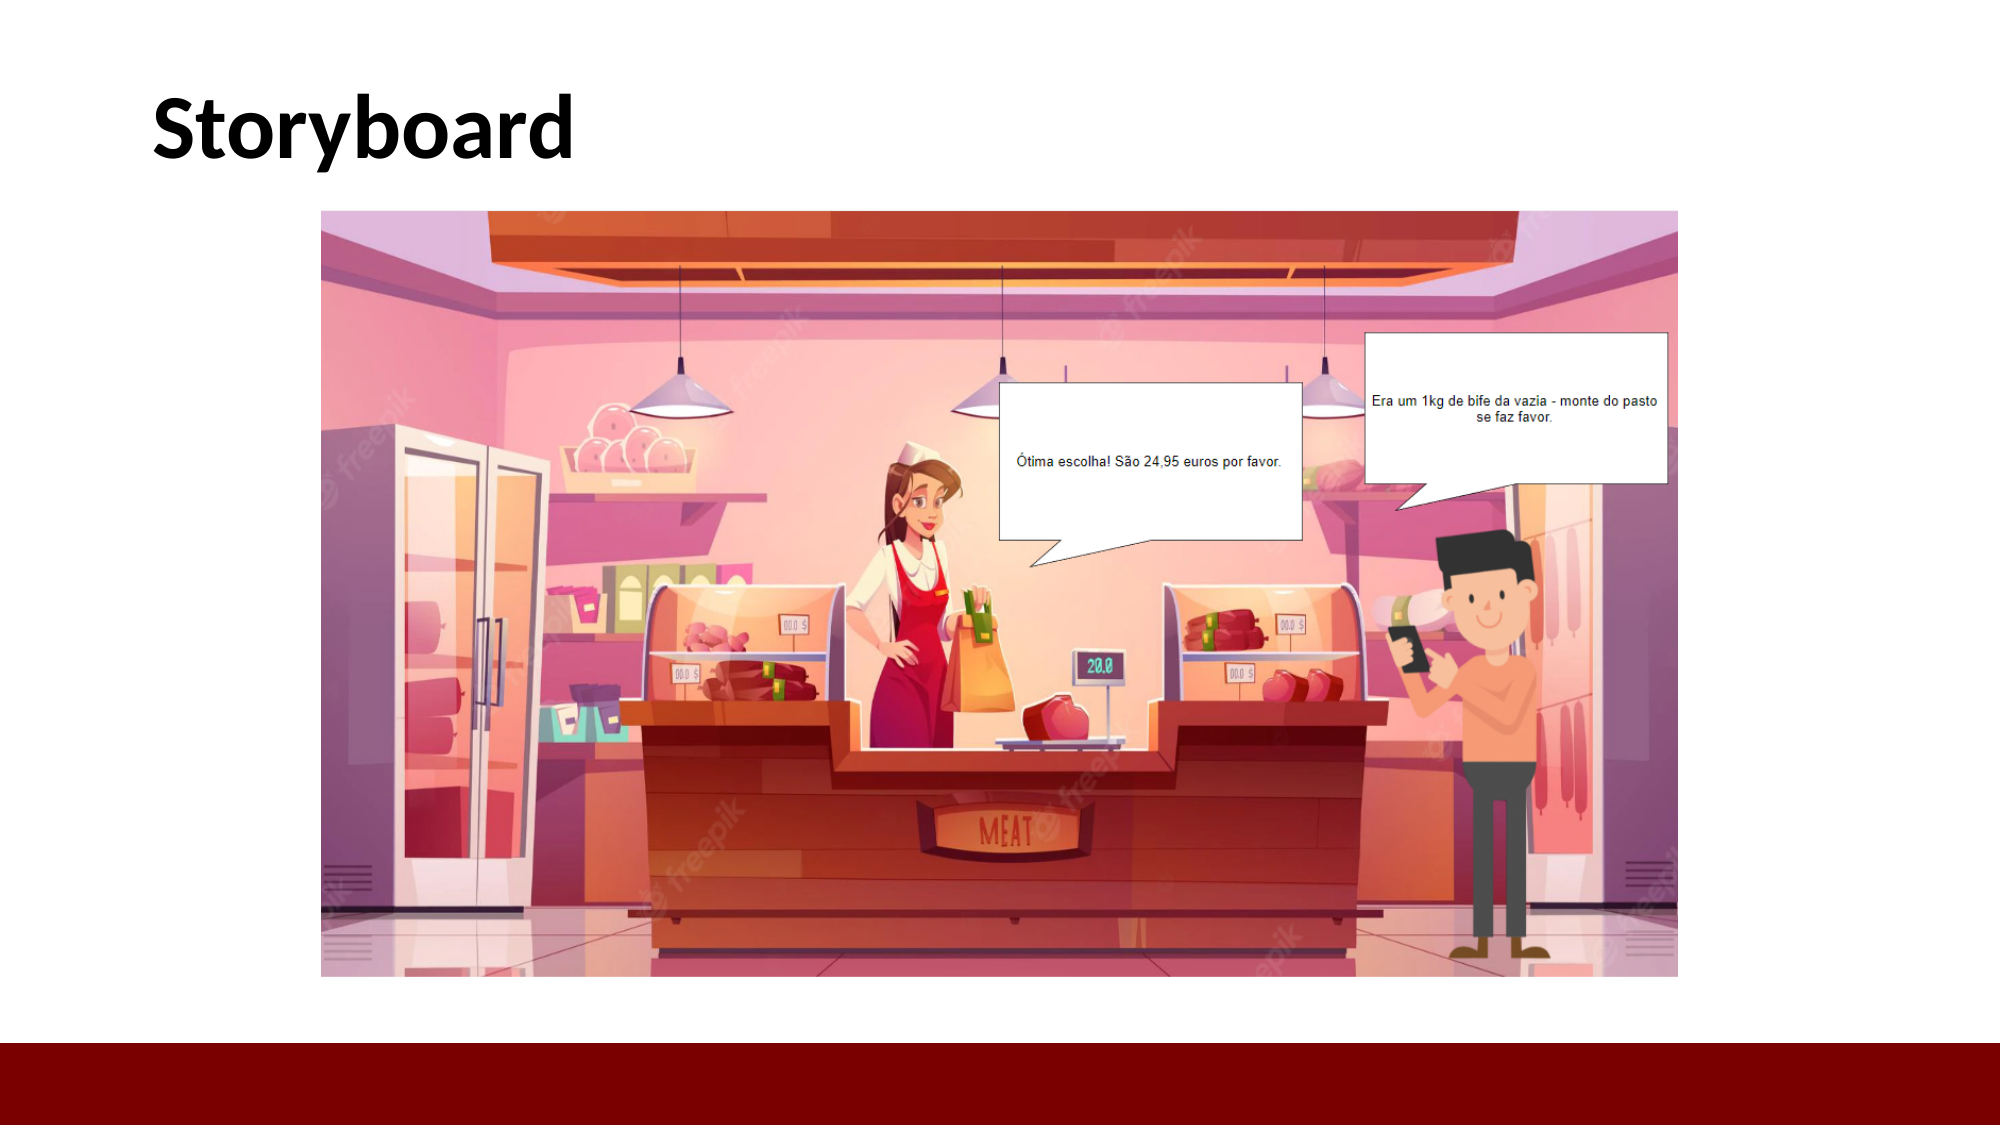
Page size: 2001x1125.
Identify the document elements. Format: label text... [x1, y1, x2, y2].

title Storyboard [137, 20, 1863, 238]
picture [321, 210, 1678, 979]
text_box [0, 1043, 2000, 1125]
